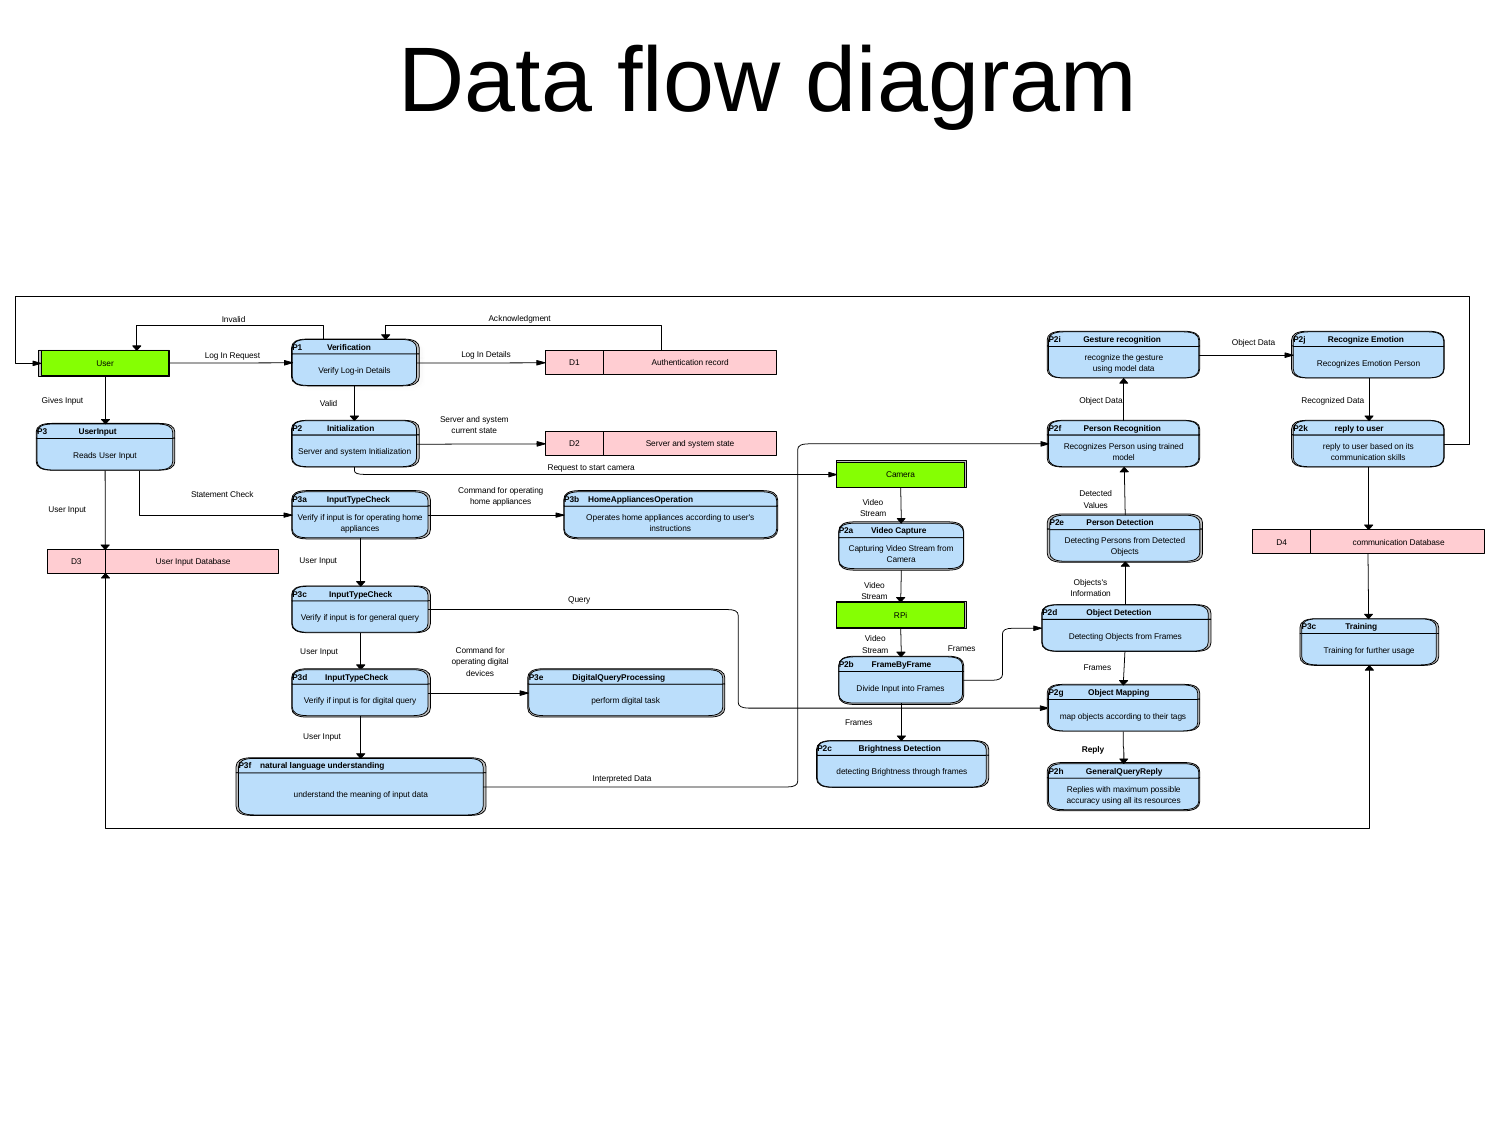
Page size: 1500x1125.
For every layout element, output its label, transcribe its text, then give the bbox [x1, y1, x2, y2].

text_box P2k reply to user [1370, 422, 1444, 433]
text_box Detected Values [1067, 487, 1125, 510]
text_box Request to start camera [511, 460, 671, 472]
text_box [291, 589, 431, 633]
text_box Verify if input is for digital query [297, 694, 423, 706]
text_box User Input [284, 729, 360, 742]
text_box Training for further usage [1306, 643, 1432, 655]
text_box Invalid [193, 312, 274, 324]
text_box [1299, 623, 1439, 671]
text_box [296, 415, 415, 422]
text_box [838, 662, 964, 705]
text_box understand the meaning of input data [243, 788, 479, 800]
text_box [1252, 524, 1485, 536]
text_box P1 Verification [292, 341, 417, 352]
text_box [291, 424, 420, 468]
text_box [1047, 336, 1200, 384]
text_box Frames [845, 716, 900, 728]
text_box User Input [272, 644, 366, 656]
text_box Verify Log-in Details [297, 364, 412, 376]
text_box P2f Person Recognition [1048, 422, 1199, 433]
text_box D3 [47, 556, 105, 567]
text_box [1033, 608, 1211, 652]
text_box Server and system current state [432, 413, 517, 436]
text_box [39, 419, 172, 426]
text_box [236, 761, 486, 816]
text_box Recognizes Person using trained model [1053, 439, 1194, 463]
text_box [1047, 768, 1200, 811]
text_box Camera [836, 469, 965, 480]
text_box Command for operating digital devices [445, 644, 515, 678]
text_box [530, 668, 722, 672]
text_box [284, 342, 420, 386]
text_box Statement Check [186, 488, 259, 500]
text_box [555, 497, 778, 539]
text_box Acknowledgment [464, 312, 576, 324]
text_box [1284, 335, 1445, 378]
text_box [1291, 424, 1445, 468]
text_box Server and system Initialization [297, 445, 412, 457]
text_box P3 UserInput [37, 426, 173, 437]
text_box [537, 441, 546, 447]
text_box communication Database [1310, 536, 1485, 547]
text_box [1370, 415, 1440, 422]
text_box [842, 652, 961, 659]
text_box Command for operating home appliances [448, 484, 553, 507]
text_box Verify if input is for operating home appliances [297, 510, 423, 534]
text_box Data flow diagram [383, 12, 1164, 166]
text_box P2d Object Detection [1042, 607, 1209, 618]
text_box D4 [1252, 536, 1310, 547]
text_box D2 [545, 438, 603, 449]
text_box [838, 536, 964, 571]
text_box P3e DigitalQueryProcessing [528, 672, 723, 683]
text_box P3c Training [1301, 621, 1437, 632]
text_box P3b HomeAppliancesOperation [564, 494, 777, 505]
text_box Authentication record [603, 357, 777, 368]
text_box [520, 673, 725, 718]
text_box P2e Person Detection [1049, 517, 1200, 528]
text_box [828, 472, 837, 477]
text_box Replies with maximum possible accuracy using all its resources [1053, 782, 1194, 806]
text_box Objects's Information [1056, 575, 1125, 599]
text_box P2 Initialization [292, 422, 417, 433]
text_box User Input [30, 503, 105, 515]
text_box Frames [1070, 660, 1124, 673]
text_box Operates home appliances according to user's instructions [569, 510, 772, 534]
text_box Object Data [1077, 393, 1125, 405]
text_box Detecting Objects from Frames [1047, 629, 1204, 641]
text_box Divide Input into Frames [844, 681, 958, 693]
text_box Frames [947, 642, 1002, 654]
text_box [1252, 547, 1485, 554]
text_box [36, 427, 175, 471]
text_box detecting Brightness through frames [822, 765, 982, 777]
text_box User Input Database [105, 556, 279, 567]
text_box Interpreted Data [560, 772, 685, 784]
text_box Detecting Persons from Detected Objects [1054, 534, 1195, 557]
text_box Gives Input [19, 393, 106, 405]
text_box [295, 581, 427, 588]
text_box D1 [545, 357, 603, 368]
text_box P2i Gesture recognition [1048, 334, 1199, 345]
text_box Valid [310, 397, 348, 409]
text_box map objects according to their tags [1053, 709, 1193, 721]
text_box [1050, 758, 1196, 765]
text_box Reply [1081, 743, 1124, 755]
text_box [545, 431, 777, 438]
text_box [291, 664, 431, 718]
text_box P2j Recognize Emotion [1293, 334, 1444, 345]
text_box [32, 345, 170, 377]
text_box Reads User Input [42, 448, 168, 460]
text_box reply to user based on its communication skills [1298, 439, 1439, 463]
text_box [545, 368, 777, 375]
text_box [566, 490, 775, 494]
text_box Video Stream [845, 579, 904, 601]
text_box [283, 490, 431, 539]
text_box Recognizes Emotion Person [1298, 356, 1439, 368]
text_box [1040, 425, 1200, 472]
text_box Recognized Data​ [1296, 394, 1370, 444]
text_box User [41, 358, 169, 369]
text_box P3f natural language understanding [238, 760, 484, 771]
text_box perform digital task [533, 694, 718, 706]
text_box P3d InputTypeCheck [292, 672, 428, 683]
text_box [816, 744, 989, 788]
text_box [1050, 680, 1197, 687]
text_box Video Stream [820, 496, 926, 519]
text_box P3c InputTypeCheck [292, 588, 428, 599]
text_box Object Data [1230, 335, 1277, 348]
text_box [536, 360, 546, 366]
text_box [1047, 513, 1203, 567]
text_box Capturing Video Stream from Camera [844, 542, 959, 565]
text_box [47, 544, 279, 556]
text_box [296, 334, 415, 341]
text_box [841, 519, 961, 525]
text_box P2b FrameByFrame [838, 659, 963, 670]
text_box [1040, 688, 1200, 732]
text_box P2g Object Mapping [1048, 687, 1198, 698]
text_box Log In Details [435, 347, 538, 359]
text_box P2a Video Capture [838, 525, 964, 536]
text_box [240, 753, 483, 760]
text_box [836, 460, 967, 488]
text_box [836, 601, 967, 628]
text_box P3a InputTypeCheck [292, 494, 428, 505]
text_box RPi [836, 609, 965, 620]
text_box [820, 735, 986, 743]
text_box [1303, 614, 1435, 621]
text_box Query [557, 592, 602, 604]
text_box P2h GeneralQueryReply [1048, 765, 1199, 776]
text_box User Input [279, 554, 386, 566]
text_box [47, 567, 279, 579]
text_box Verify if input is for general query [297, 610, 423, 623]
text_box Log In Request [174, 349, 291, 361]
text_box [545, 350, 777, 357]
text_box P2c Brightness Detection [817, 743, 987, 754]
text_box Server and system state [603, 438, 777, 449]
text_box [545, 449, 777, 456]
text_box Video Stream [851, 632, 900, 655]
text_box recognize the gesture using model data [1053, 350, 1194, 374]
